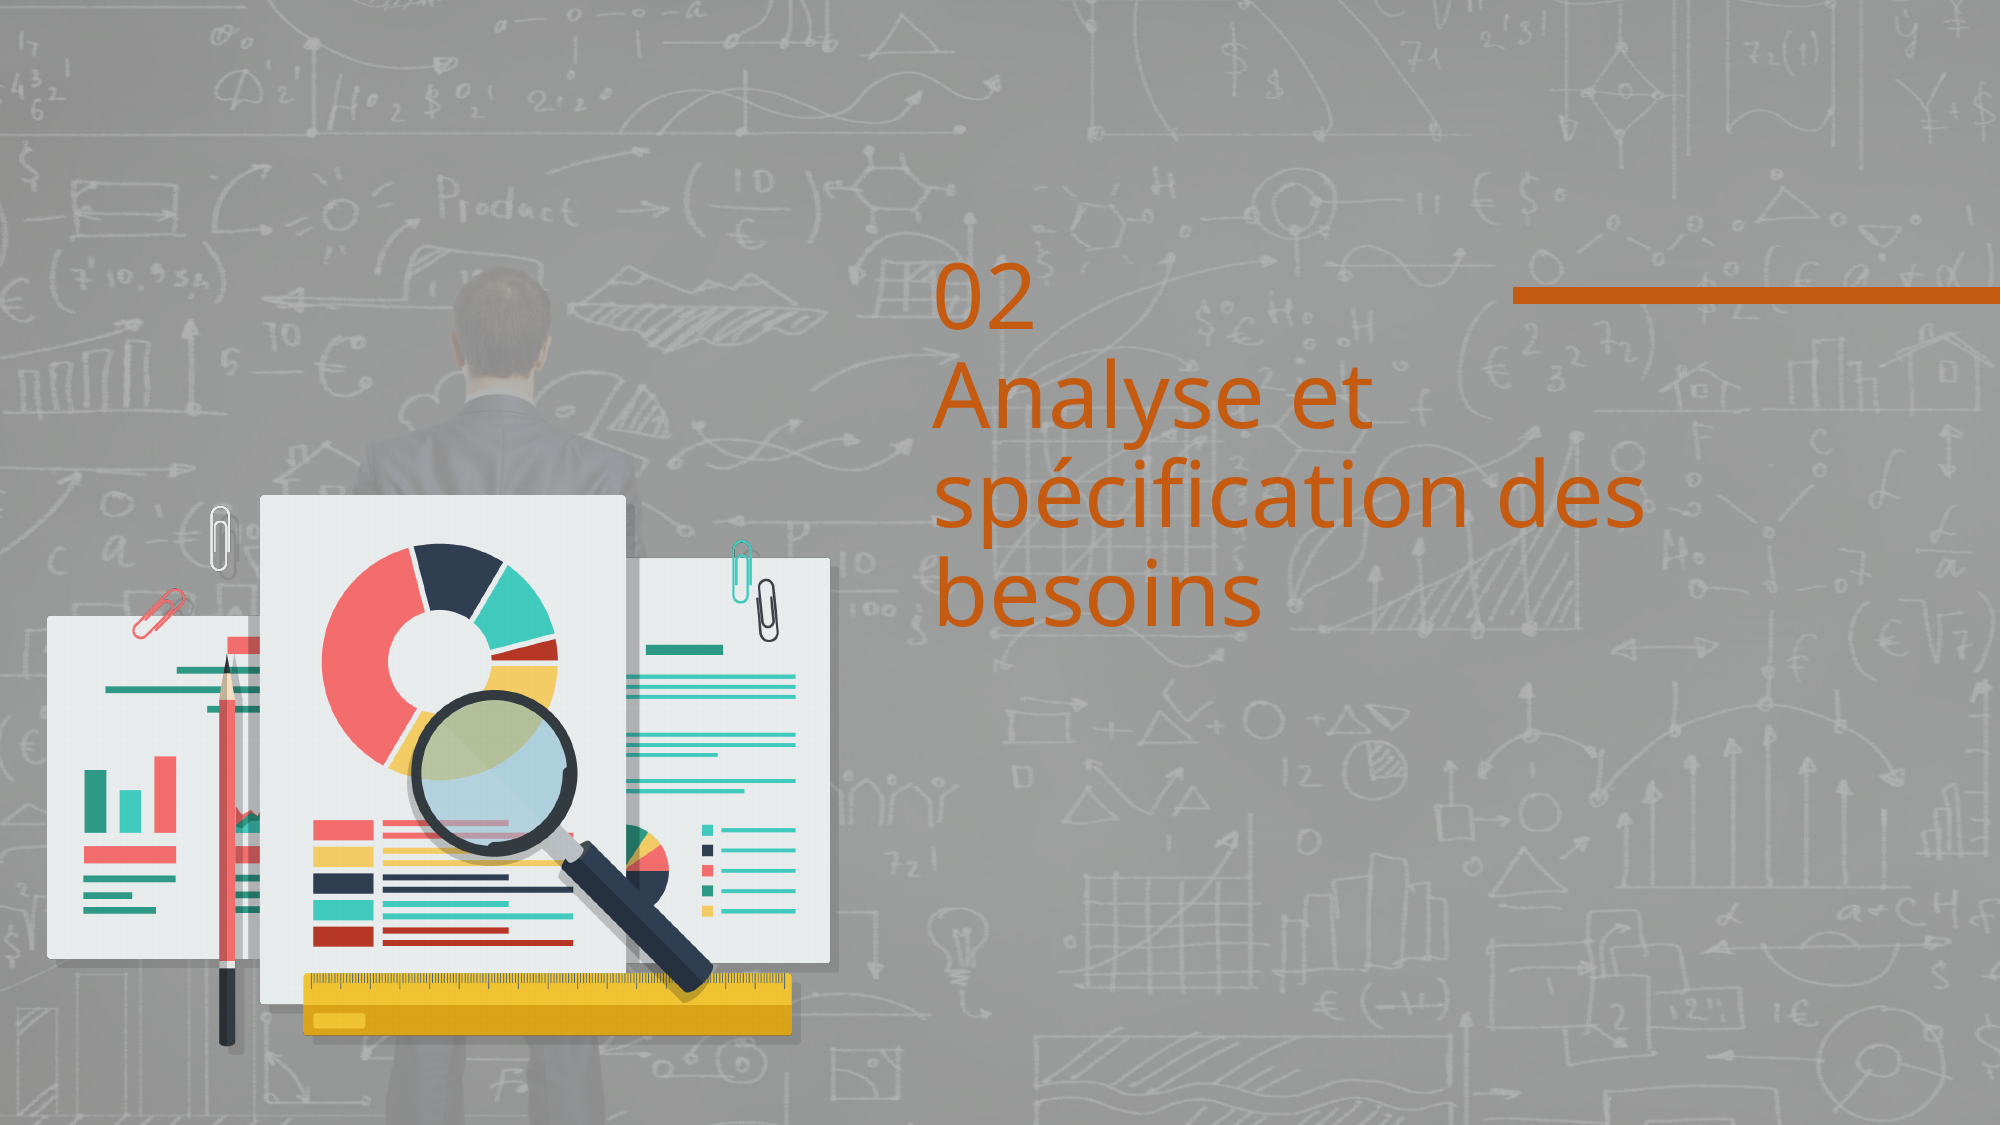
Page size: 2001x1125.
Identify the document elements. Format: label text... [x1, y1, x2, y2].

text_box 02 Analyse et spécification des besoins [932, 243, 1850, 559]
picture [47, 495, 839, 1055]
text_box [948, 583, 975, 620]
text_box [0, 0, 2000, 1125]
